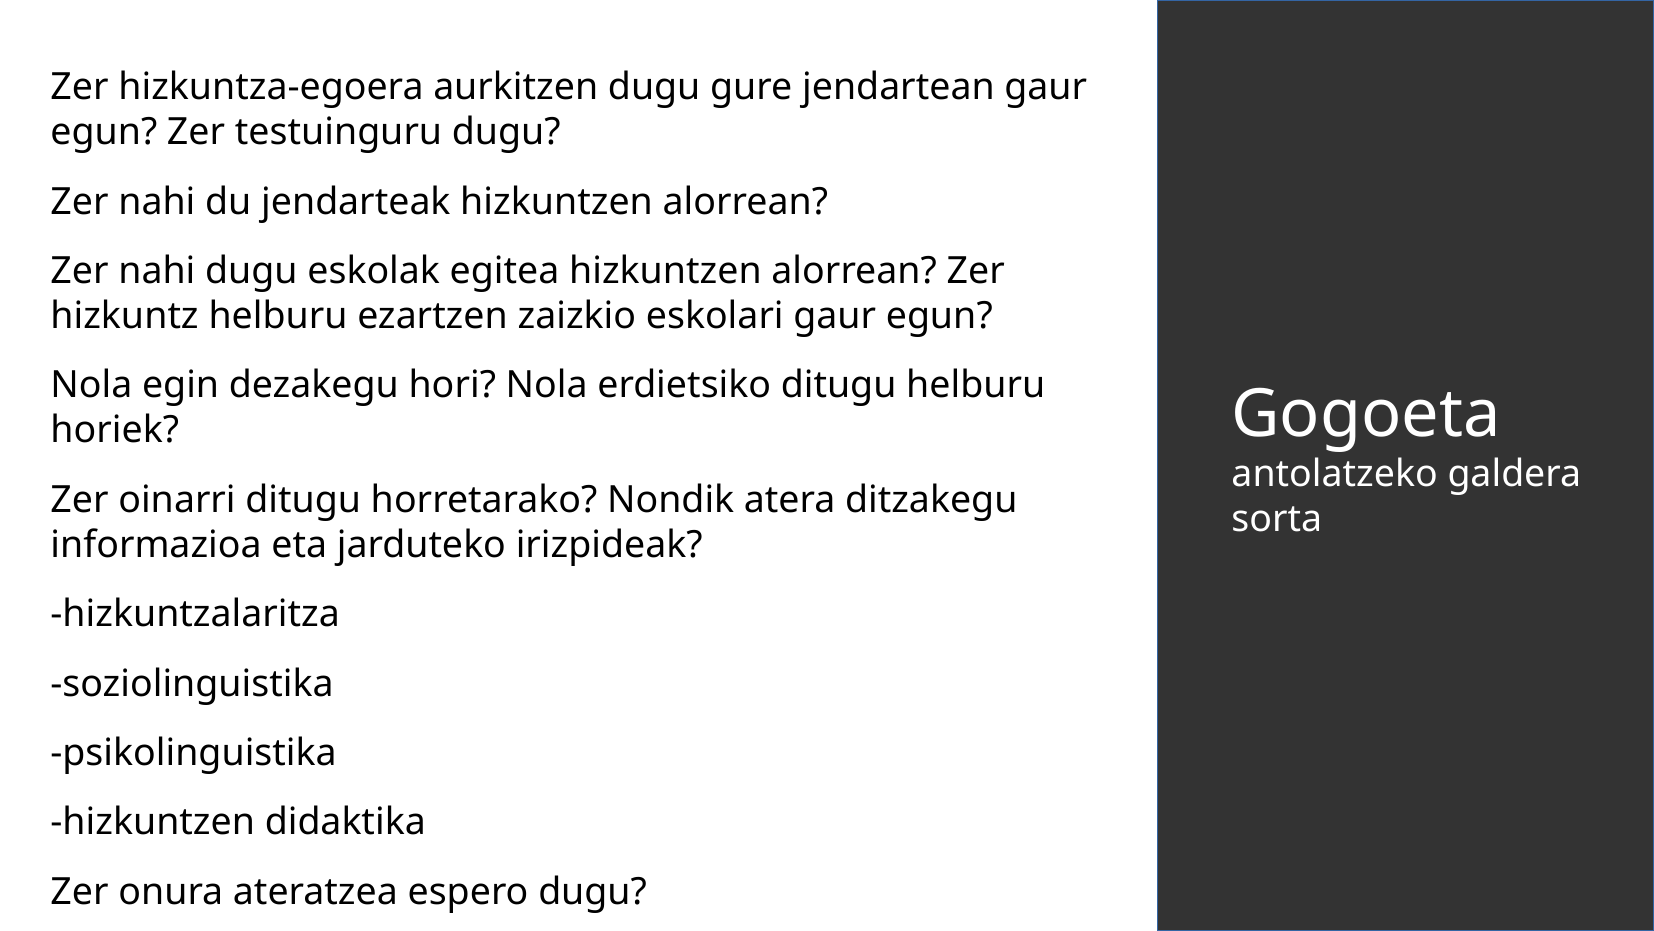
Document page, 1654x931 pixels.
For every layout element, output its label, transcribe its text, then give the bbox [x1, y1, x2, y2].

list Zer hizkuntza-egoera aurkitzen dugu gure jendartean gaur egun? Zer testuinguru dugu? Zer nahi du jendarteak hizkuntzen alorrean? Zer nahi dugu eskolak egitea hizkuntzen alorrean? Zer hizkuntz helburu ezartzen zaizkio eskolari gaur egun? Nola egin dezakegu hori? Nola erdietsiko ditugu helburu horiek? Zer oinarri ditugu horretarako? Nondik atera ditzakegu informazioa eta jarduteko irizpideak? -hizkuntzalaritza -soziolinguistika -psikolinguistika -hizkuntzen didaktika Zer onura ateratzea espero dugu? [35, 54, 1123, 875]
title Gogoeta antolatzeko galdera sorta [1216, 47, 1619, 862]
